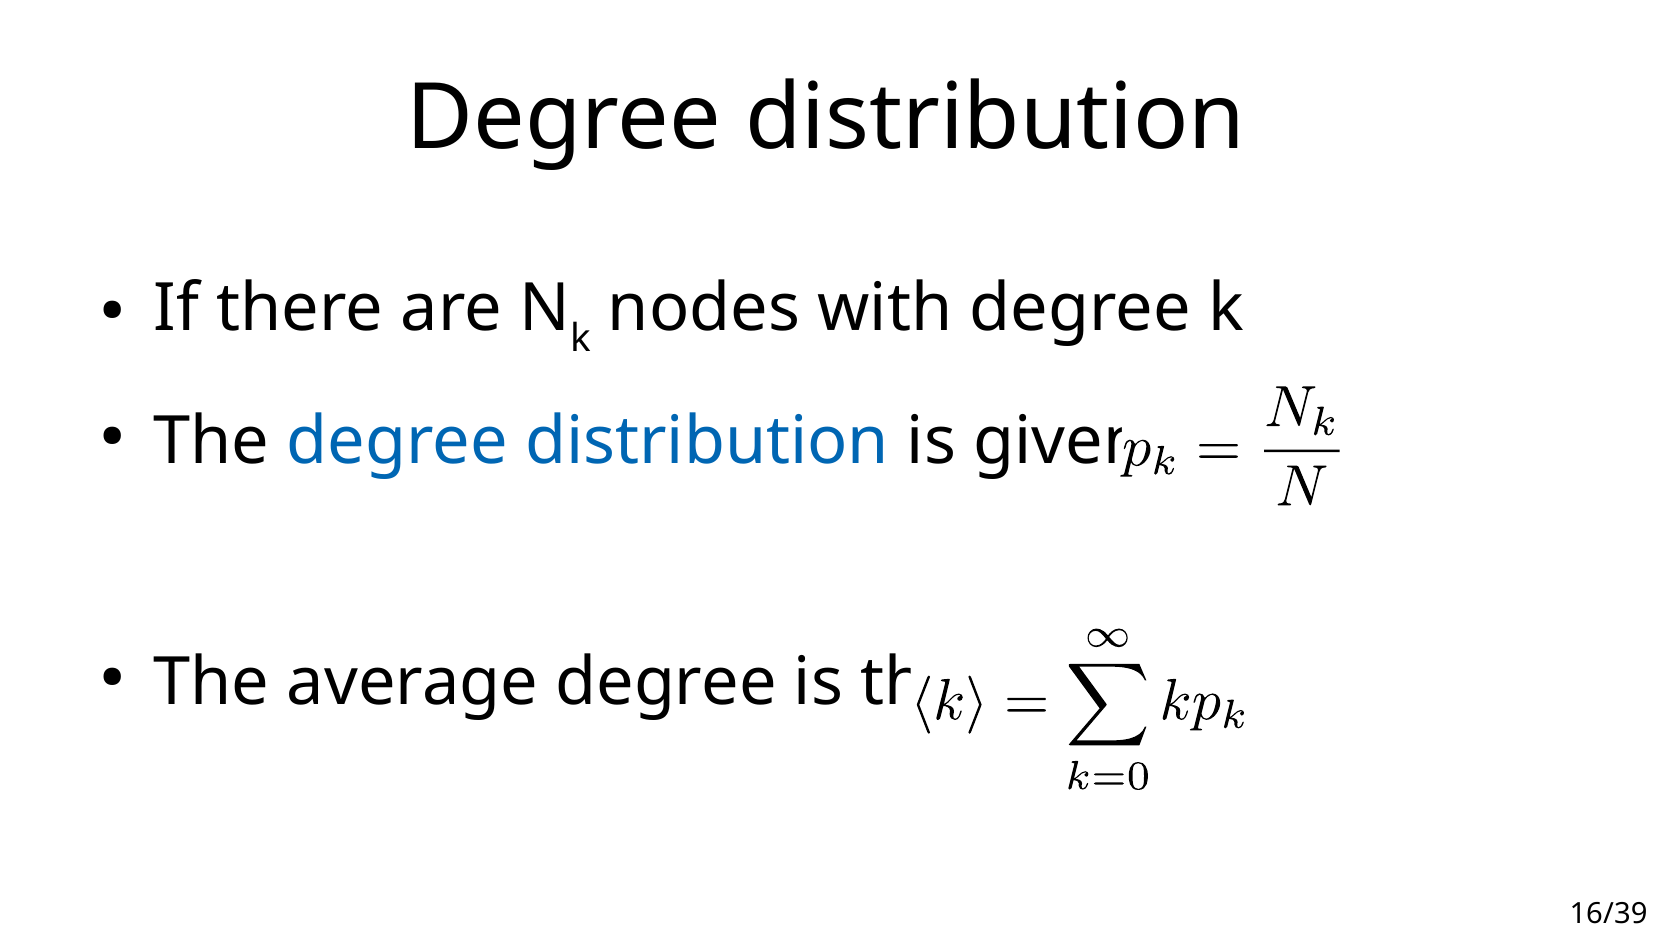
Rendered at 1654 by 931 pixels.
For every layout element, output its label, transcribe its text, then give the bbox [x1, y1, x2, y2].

list If there are Nk nodes with degree k The degree distribution is given by The average degree is then [82, 258, 1571, 799]
text_box [910, 628, 1247, 790]
text_box [1120, 386, 1340, 506]
title Degree distribution [82, 1, 1571, 226]
